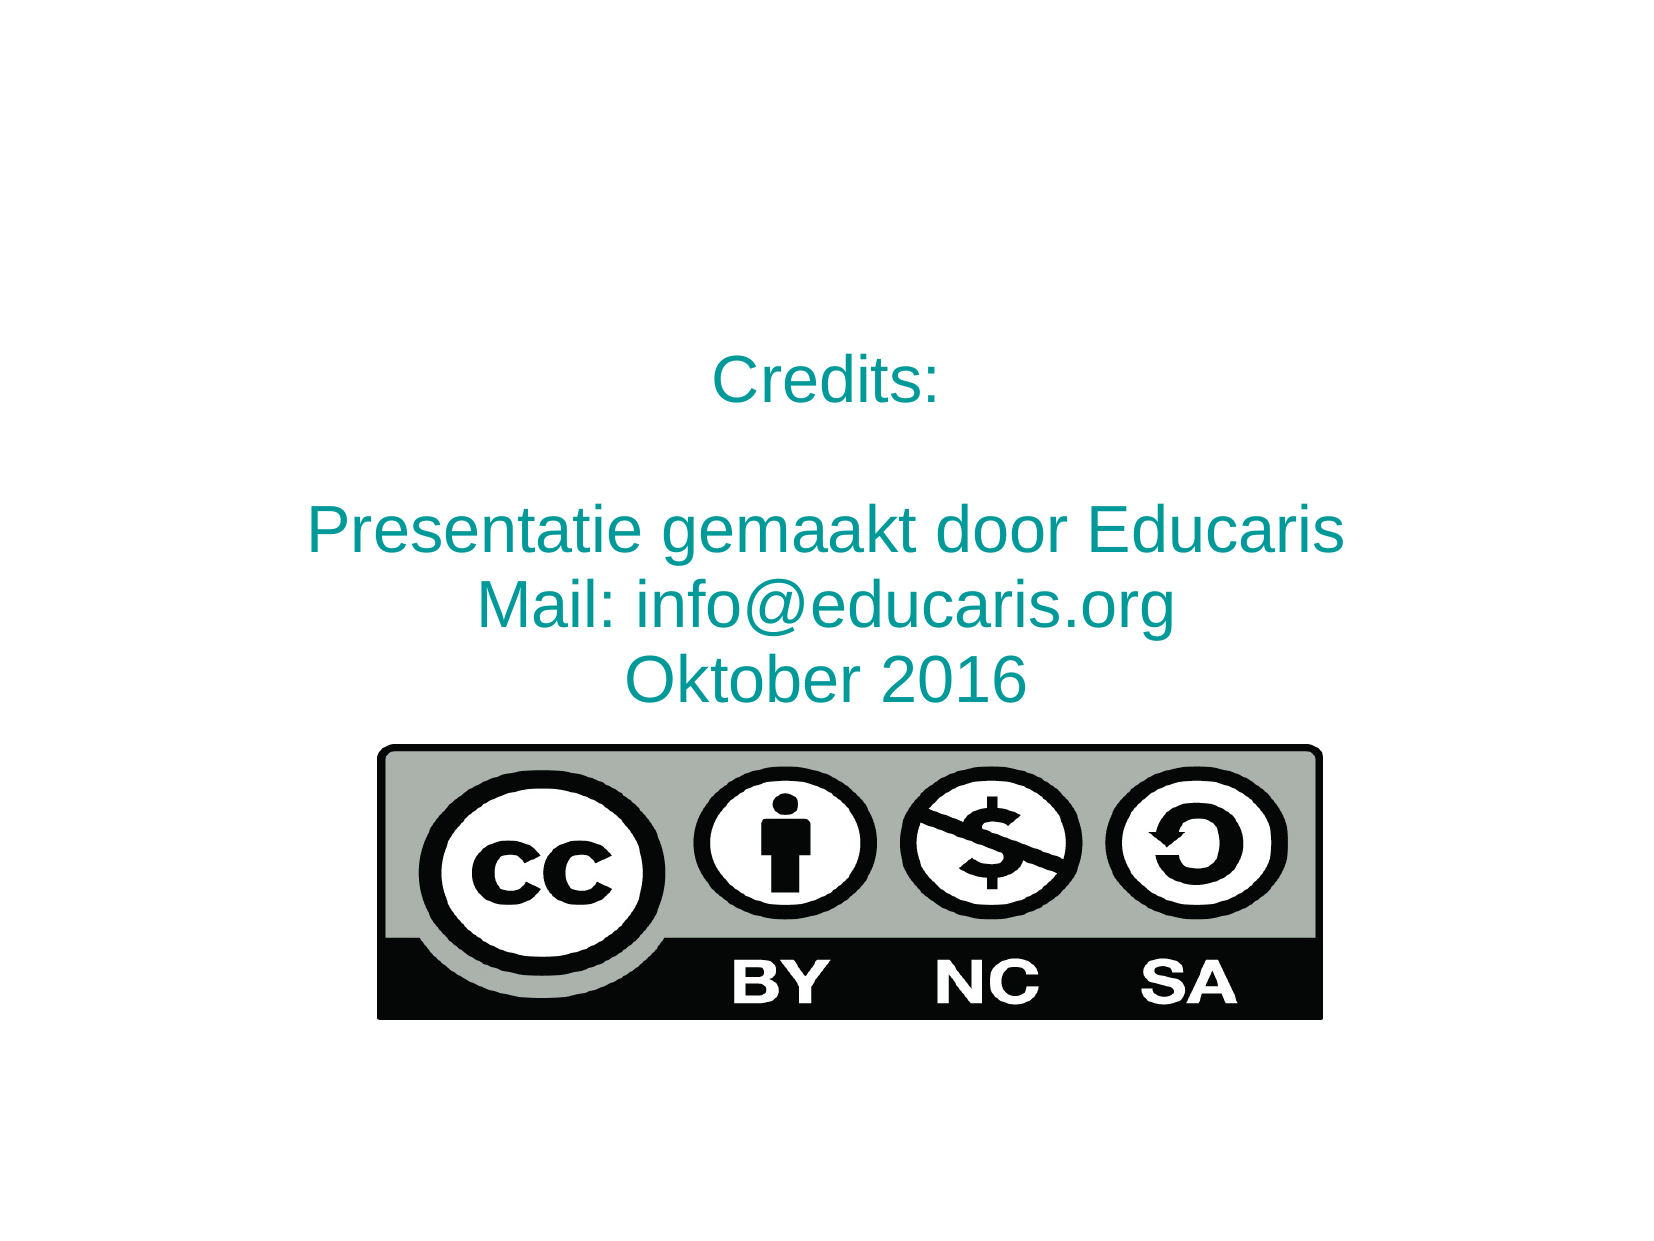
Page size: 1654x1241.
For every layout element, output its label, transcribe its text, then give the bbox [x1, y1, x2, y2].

subtitle Credits: Presentatie gemaakt door Educaris Mail: info@educaris.org Oktober 2016 [82, 49, 1571, 1010]
picture [377, 744, 1323, 1020]
